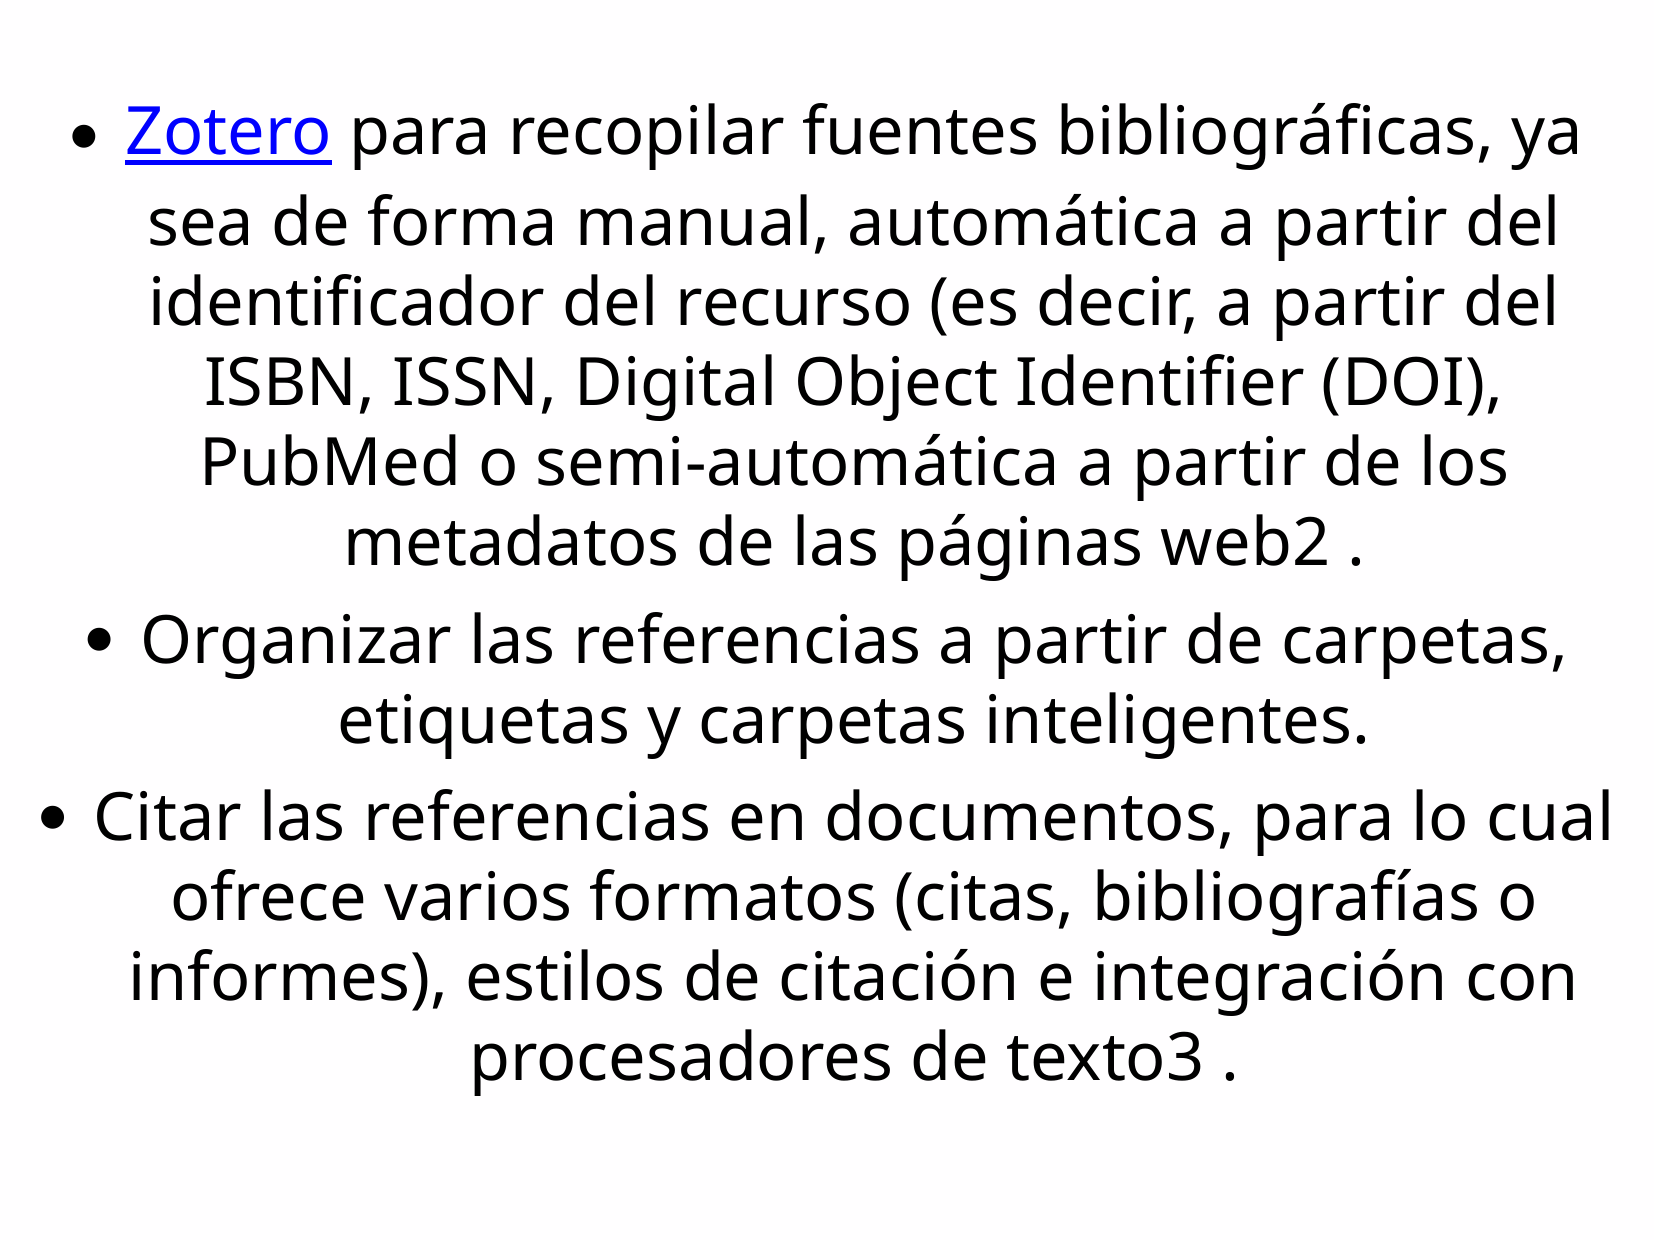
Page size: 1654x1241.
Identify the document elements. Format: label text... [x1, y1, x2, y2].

list Zotero para recopilar fuentes bibliográficas, ya sea de forma manual, automática a partir del identificador del recurso (es decir, a partir del ISBN, ISSN, Digital Object Identifier (DOI), PubMed o semi-automática a partir de los metadatos de las páginas web2 . Organizar las referencias a partir de carpetas, etiquetas y carpetas inteligentes. Citar las referencias en documentos, para lo cual ofrece varios formatos (citas, bibliografías o informes), estilos de citación e integración con procesadores de texto3 . [0, 65, 1654, 1214]
